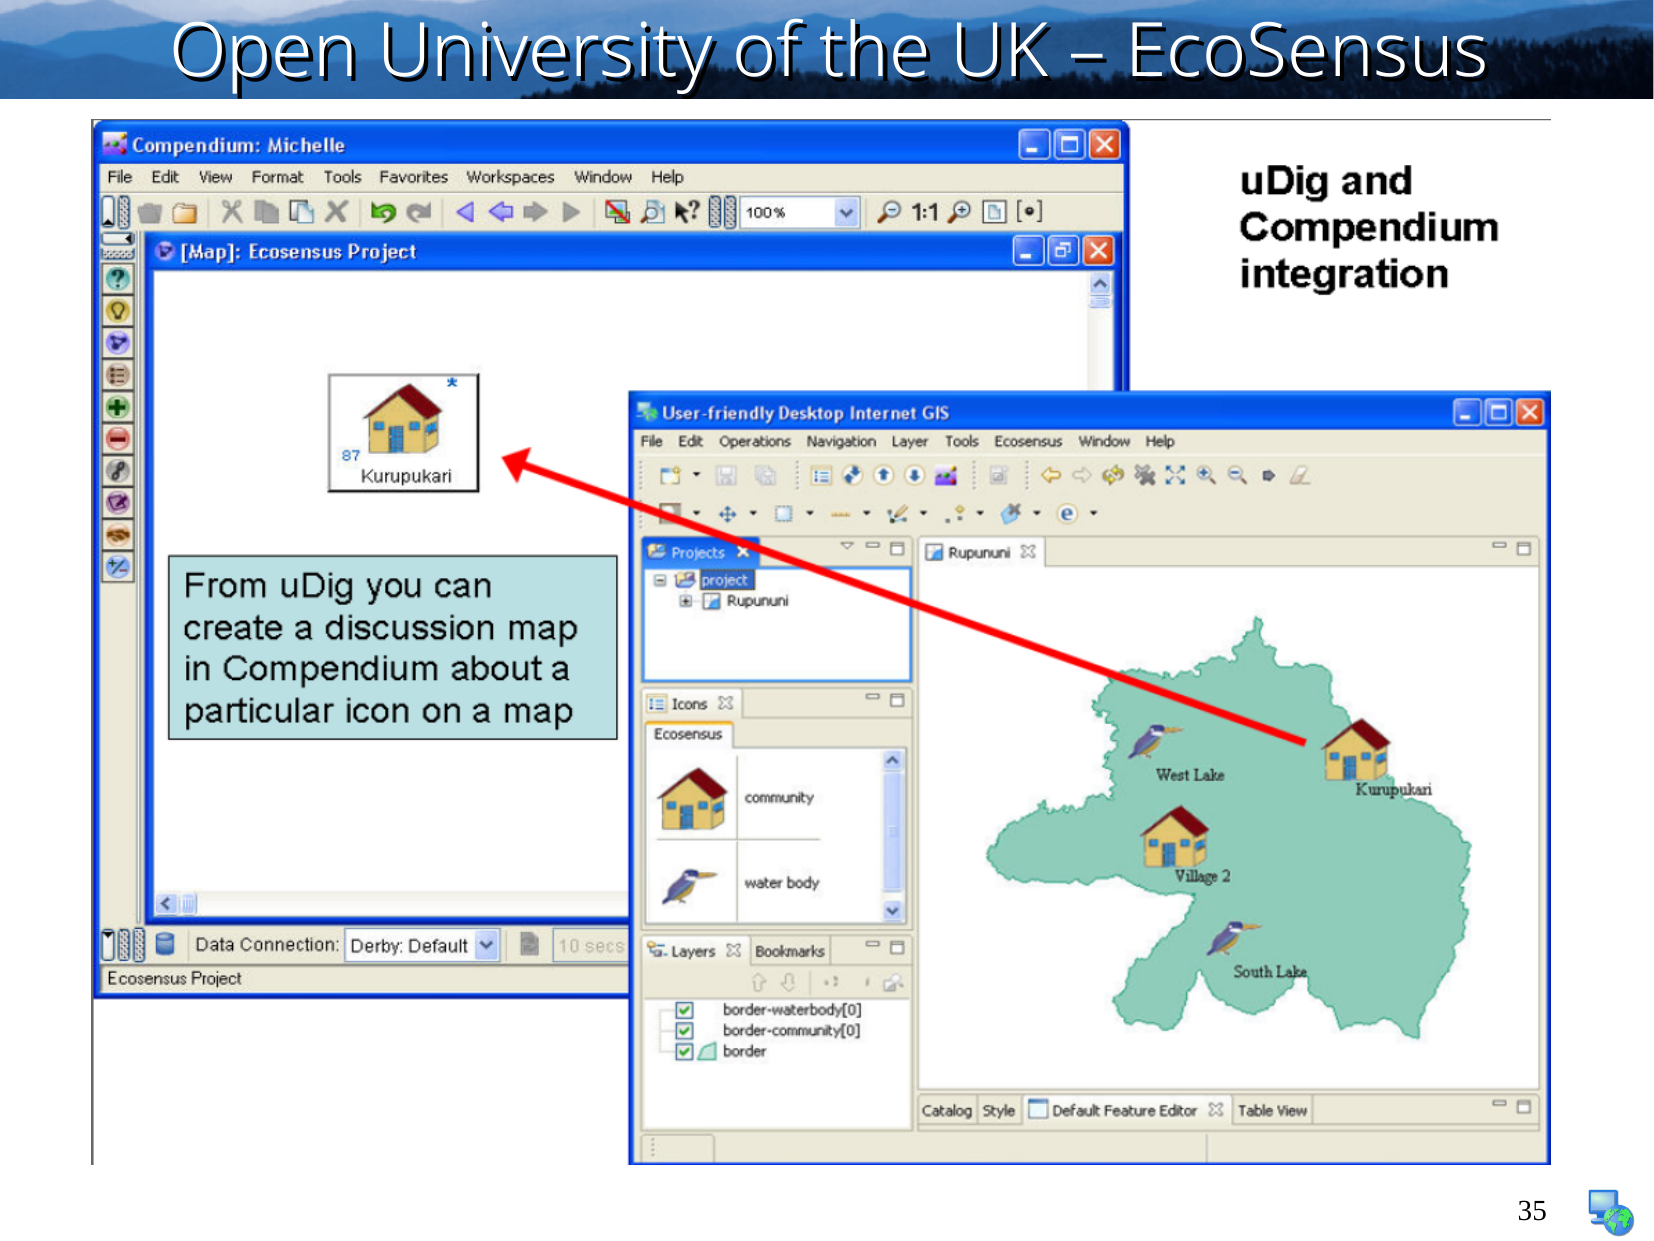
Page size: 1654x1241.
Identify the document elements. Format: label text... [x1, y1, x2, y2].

picture [1588, 1189, 1635, 1238]
title Open University of the UK – EcoSensus [49, 0, 1611, 96]
picture [691, 0, 1654, 99]
picture [0, 0, 238, 99]
picture [91, 119, 1551, 1166]
